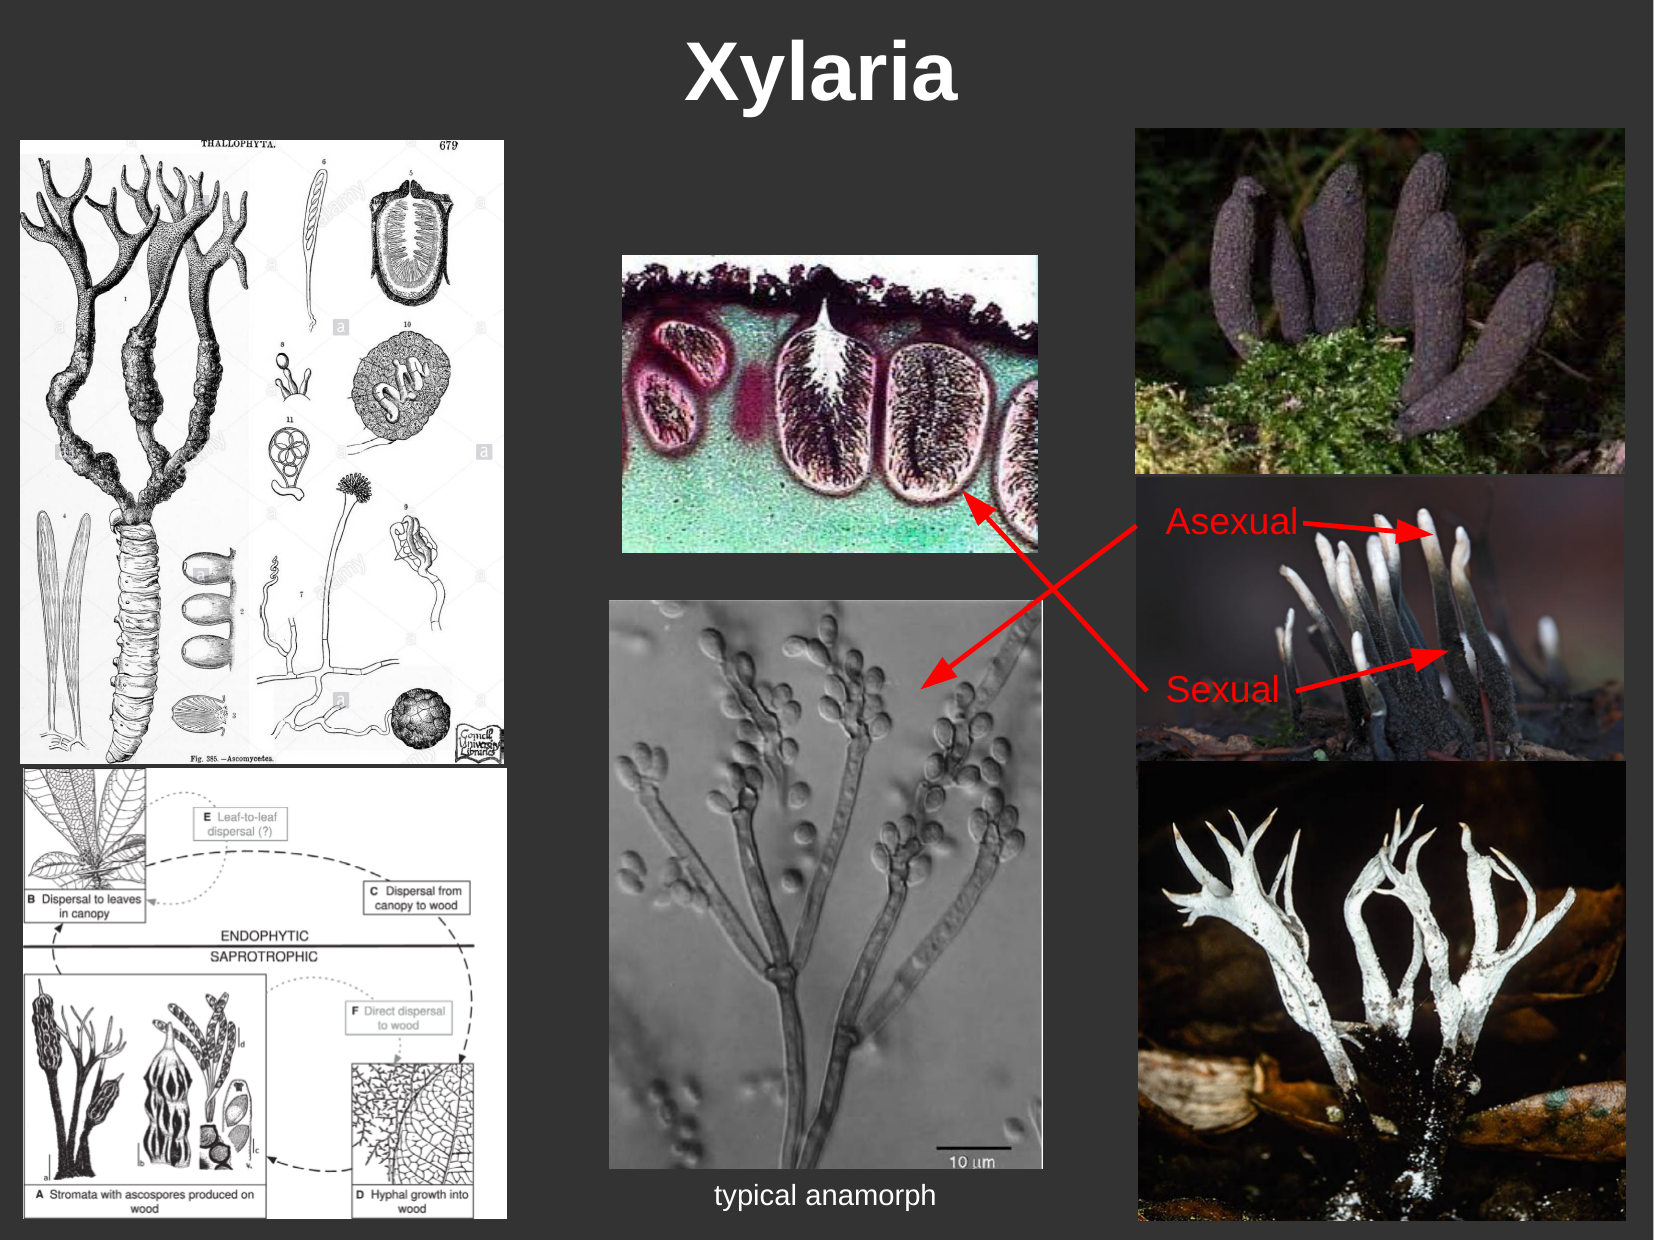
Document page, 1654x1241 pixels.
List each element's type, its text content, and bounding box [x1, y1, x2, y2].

text_box typical anamorph [607, 1171, 1045, 1220]
picture [1135, 128, 1625, 474]
picture [622, 255, 1038, 553]
text_box Xylaria [10, 18, 1632, 126]
text_box Asexual Sexual [1150, 492, 1559, 718]
picture [20, 140, 504, 764]
picture [1136, 477, 1626, 1221]
picture [609, 600, 1043, 1169]
picture [23, 768, 507, 1219]
